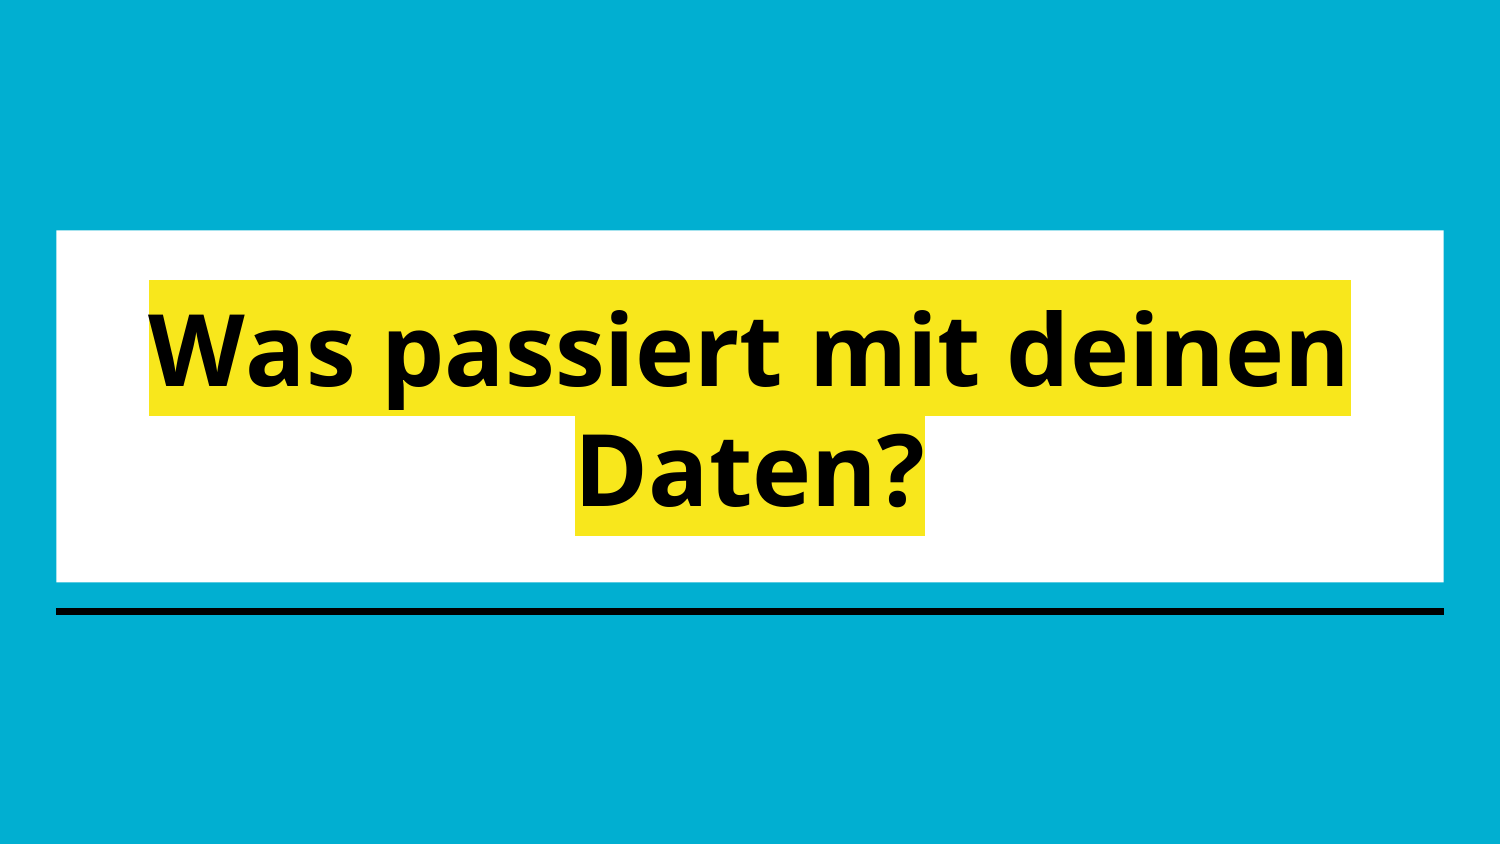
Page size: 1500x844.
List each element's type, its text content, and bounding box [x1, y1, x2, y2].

title Was passiert mit deinen Daten? [56, 230, 1444, 583]
